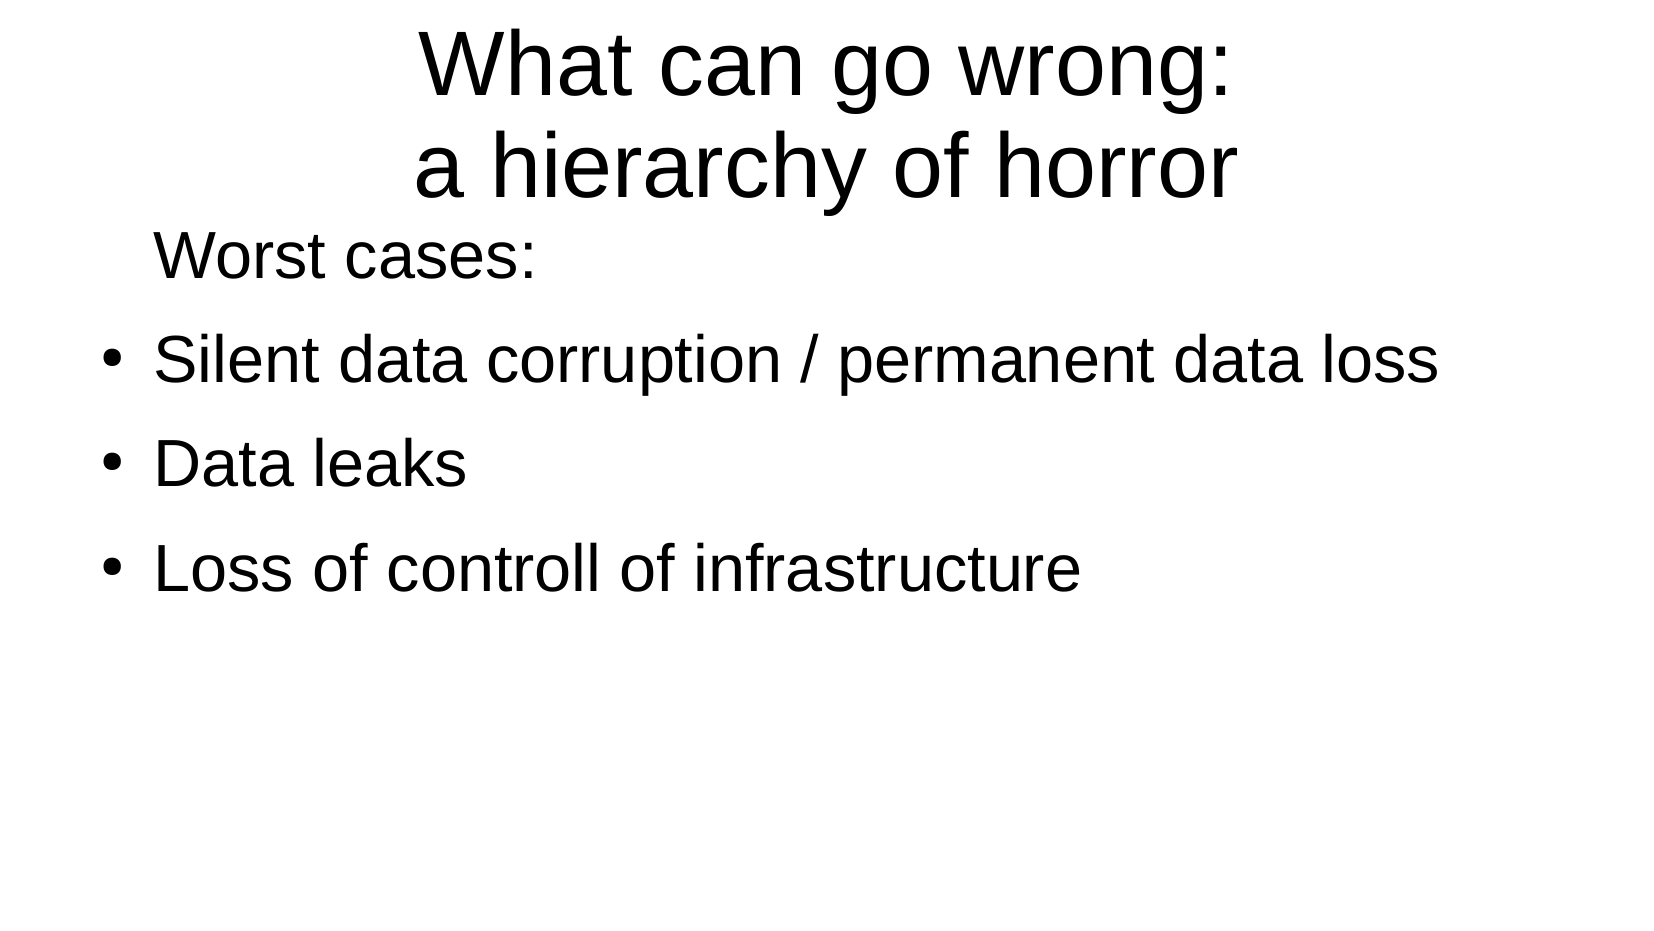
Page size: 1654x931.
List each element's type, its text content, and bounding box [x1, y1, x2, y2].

title What can go wrong: a hierarchy of horror [82, 12, 1571, 217]
list Worst cases: Silent data corruption / permanent data loss Data leaks Loss of controll of infrastructure [82, 217, 1571, 758]
